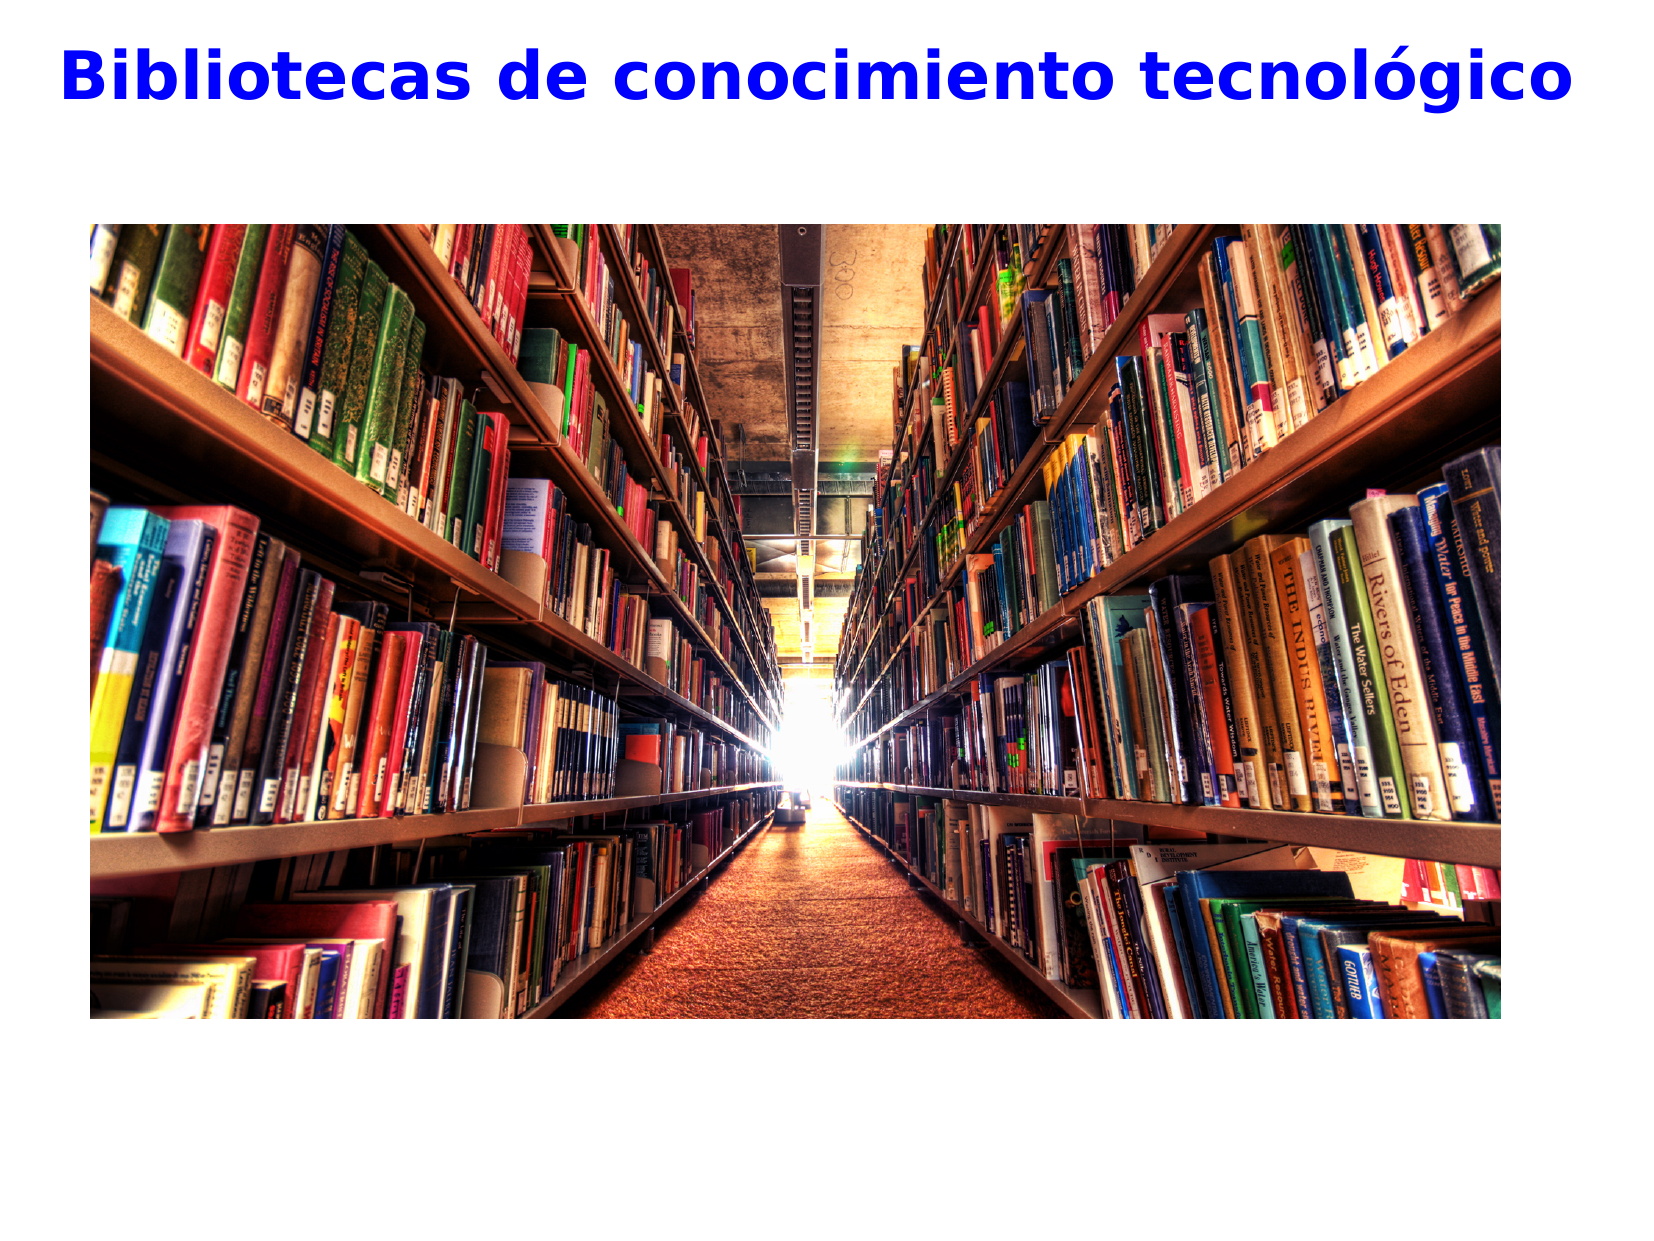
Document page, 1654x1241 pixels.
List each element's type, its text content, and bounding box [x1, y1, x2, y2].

text_box Bibliotecas de conocimiento tecnológico [43, 30, 1591, 123]
picture [90, 224, 1501, 1019]
